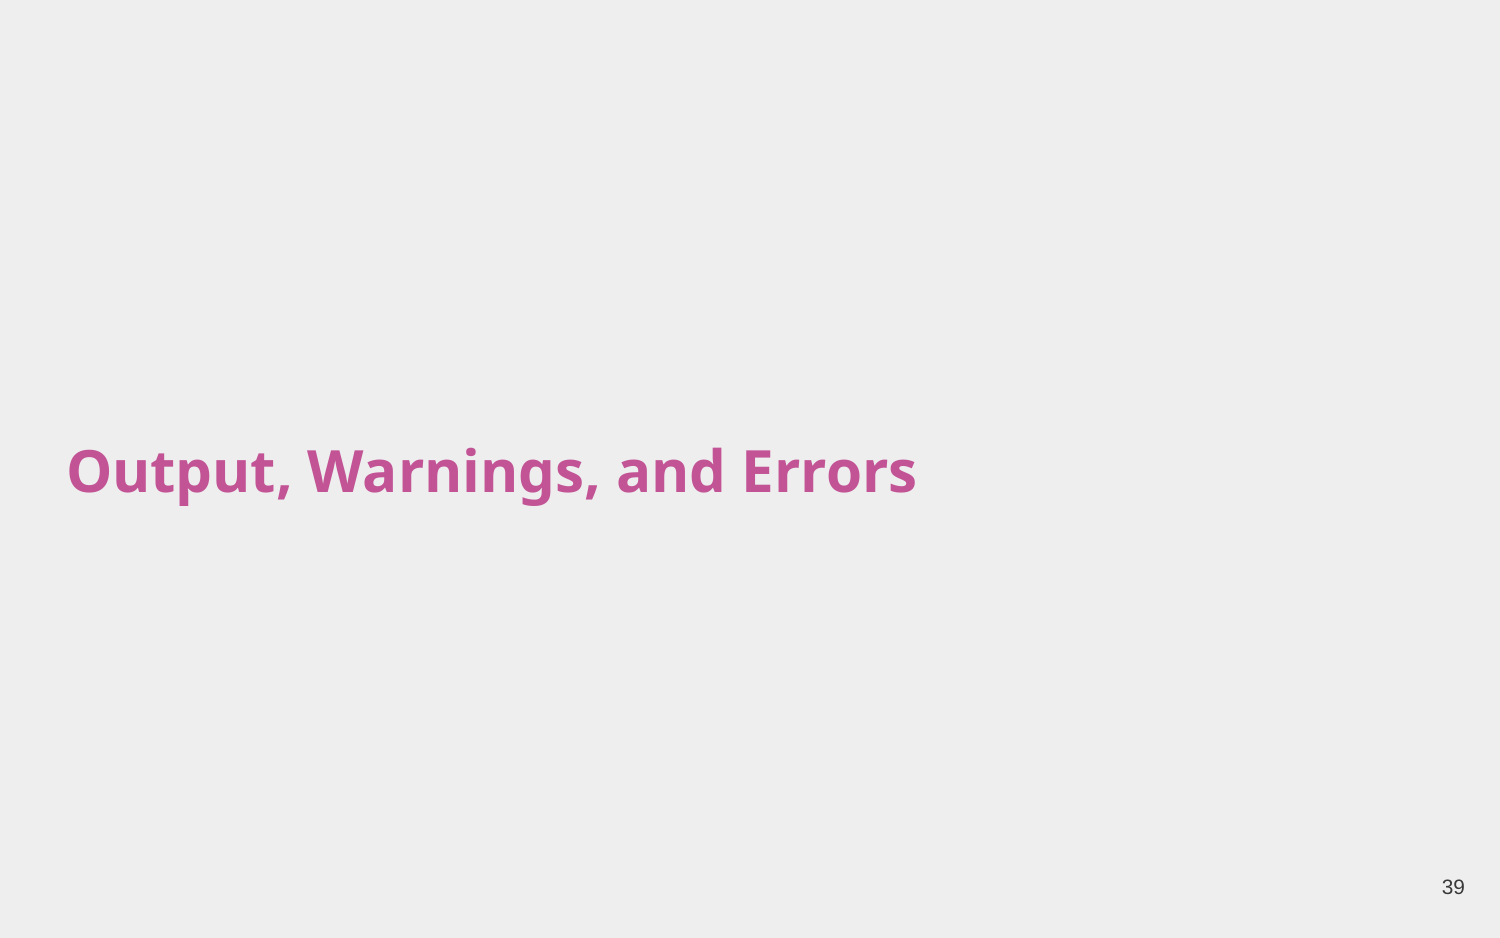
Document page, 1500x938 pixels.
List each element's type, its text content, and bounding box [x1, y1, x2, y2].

title Output, Warnings, and Errors [51, 392, 1449, 546]
slide_number <number> [1389, 849, 1480, 922]
